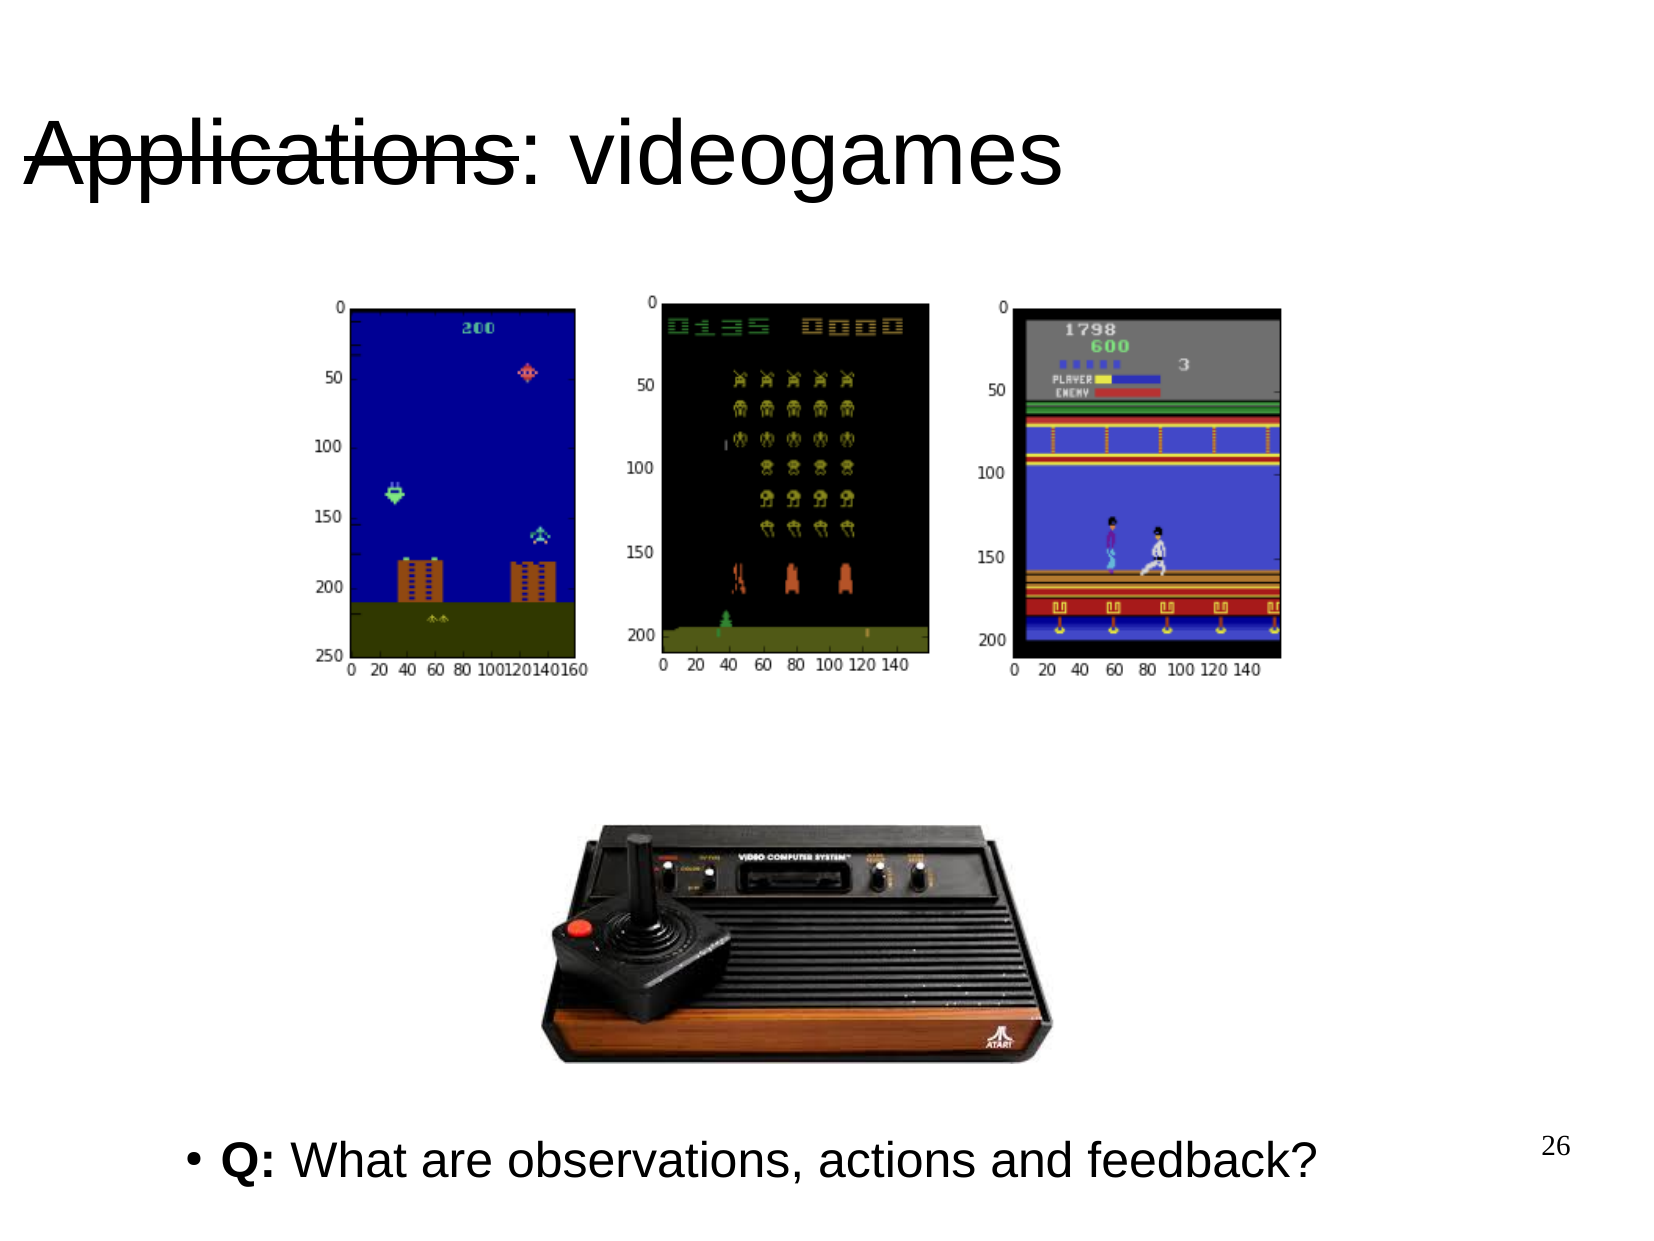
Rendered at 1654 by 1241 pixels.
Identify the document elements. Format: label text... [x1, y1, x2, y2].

picture [615, 285, 939, 686]
picture [540, 824, 1055, 1064]
text_box Q: What are observations, actions and feedback? [135, 1125, 1472, 1241]
title Applications: videogames [23, 49, 1512, 257]
picture [966, 290, 1291, 691]
picture [303, 290, 601, 691]
